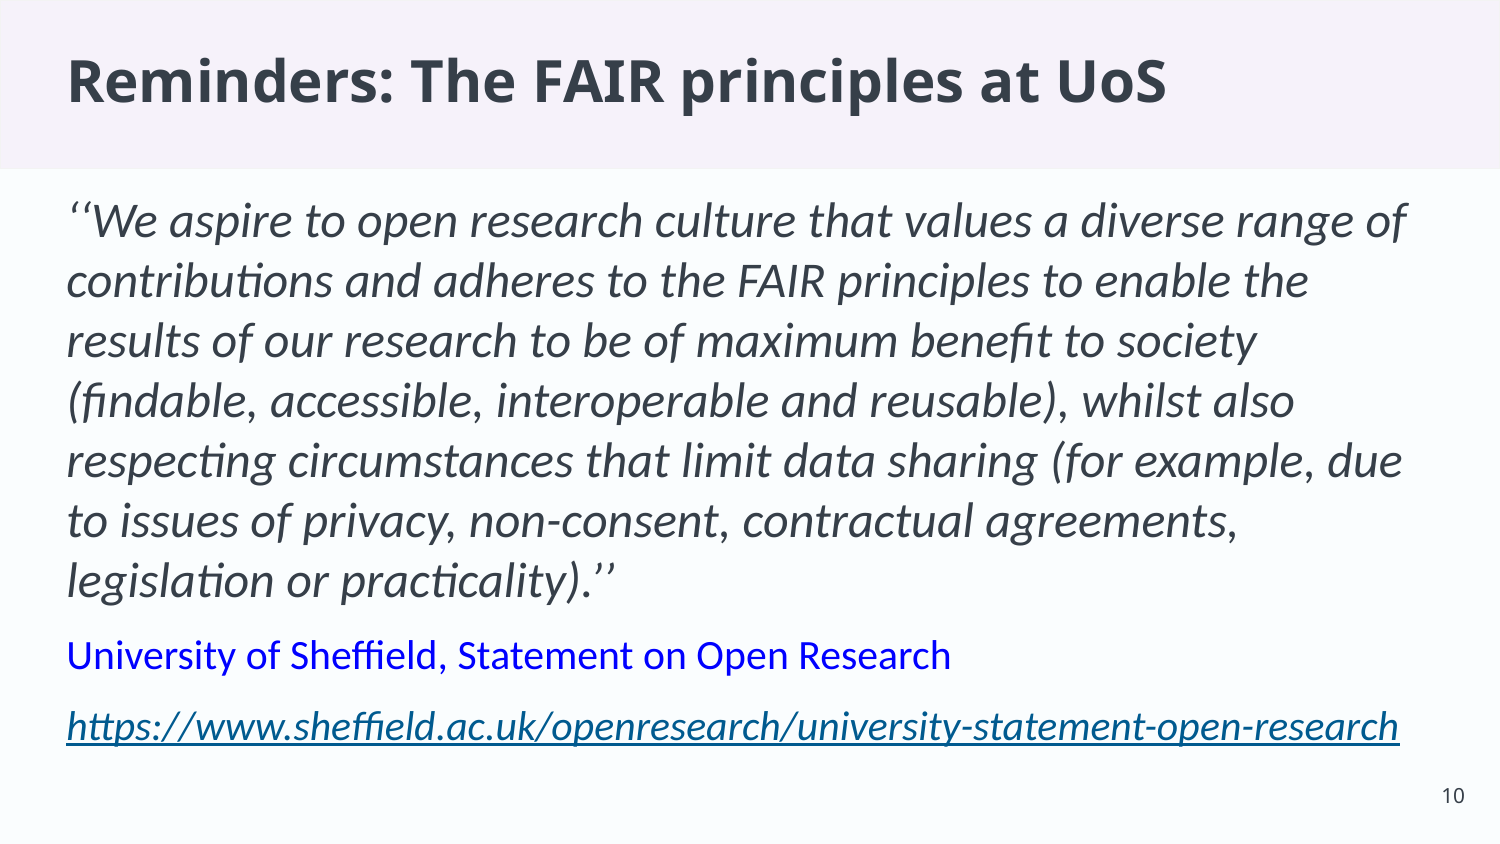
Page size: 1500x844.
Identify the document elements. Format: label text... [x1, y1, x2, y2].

title Reminders: The FAIR principles at UoS [51, 28, 1390, 140]
slide_number <number> [1449, 764, 1480, 830]
text_box ‘‘We aspire to open research culture that values a diverse range of contributions and adheres to the FAIR principles to enable the results of our research to be of maximum benefit to society (findable, accessible, interoperable and reusable), whilst also respecting circumstances that limit data sharing (for example, due to issues of privacy, non-consent, contractual agreements, legislation or practicality).’’ University of Sheffield, Statement on Open Research https://www.sheffield.ac.uk/openresearch/university-statement-open-research [51, 171, 1449, 844]
